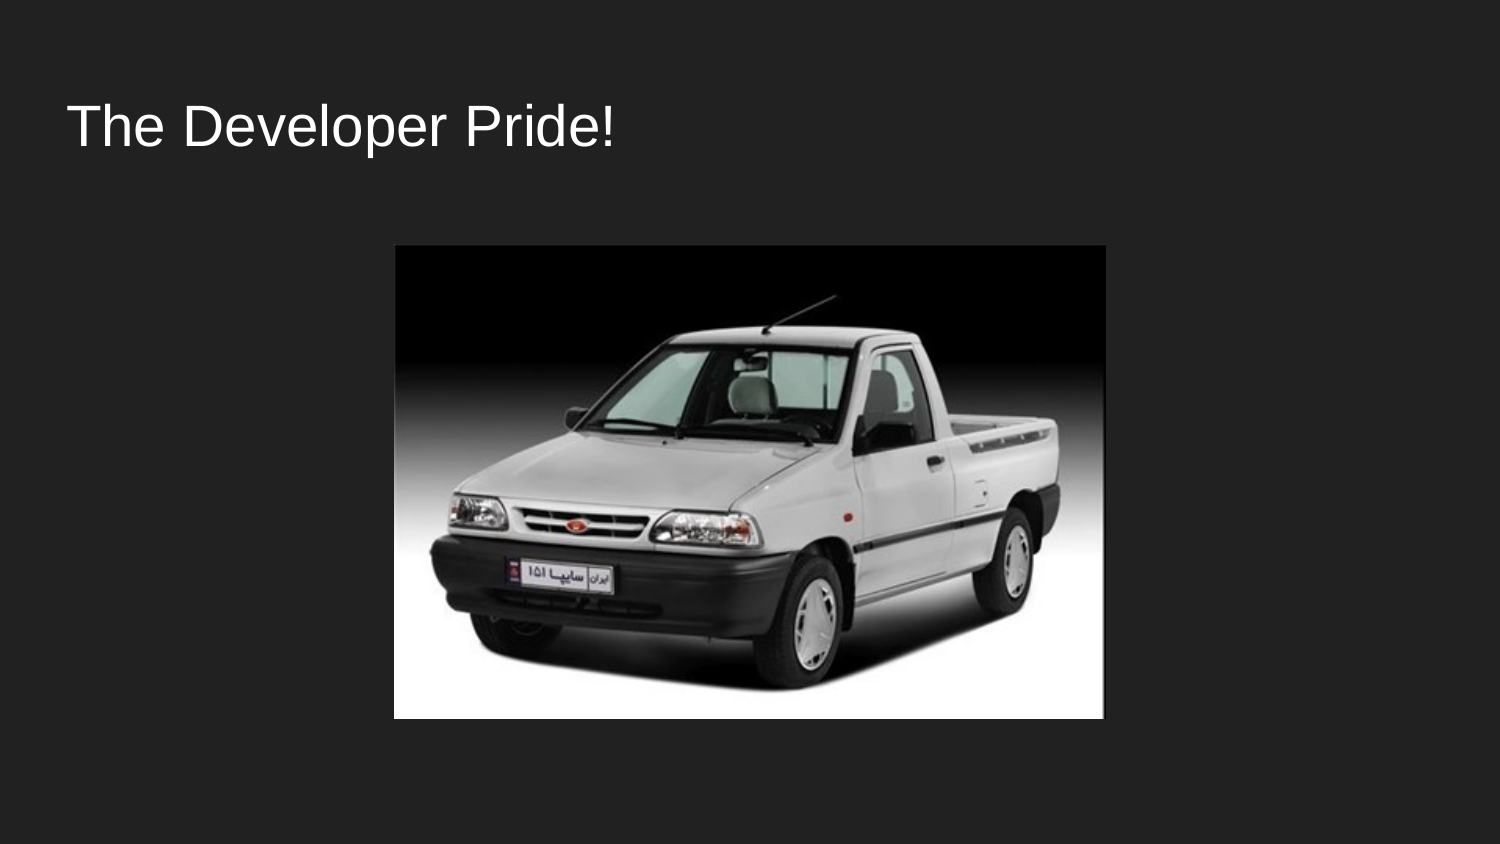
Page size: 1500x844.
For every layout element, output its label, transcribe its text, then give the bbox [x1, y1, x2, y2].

title The Developer Pride! [51, 72, 1449, 167]
picture [394, 244, 1106, 719]
